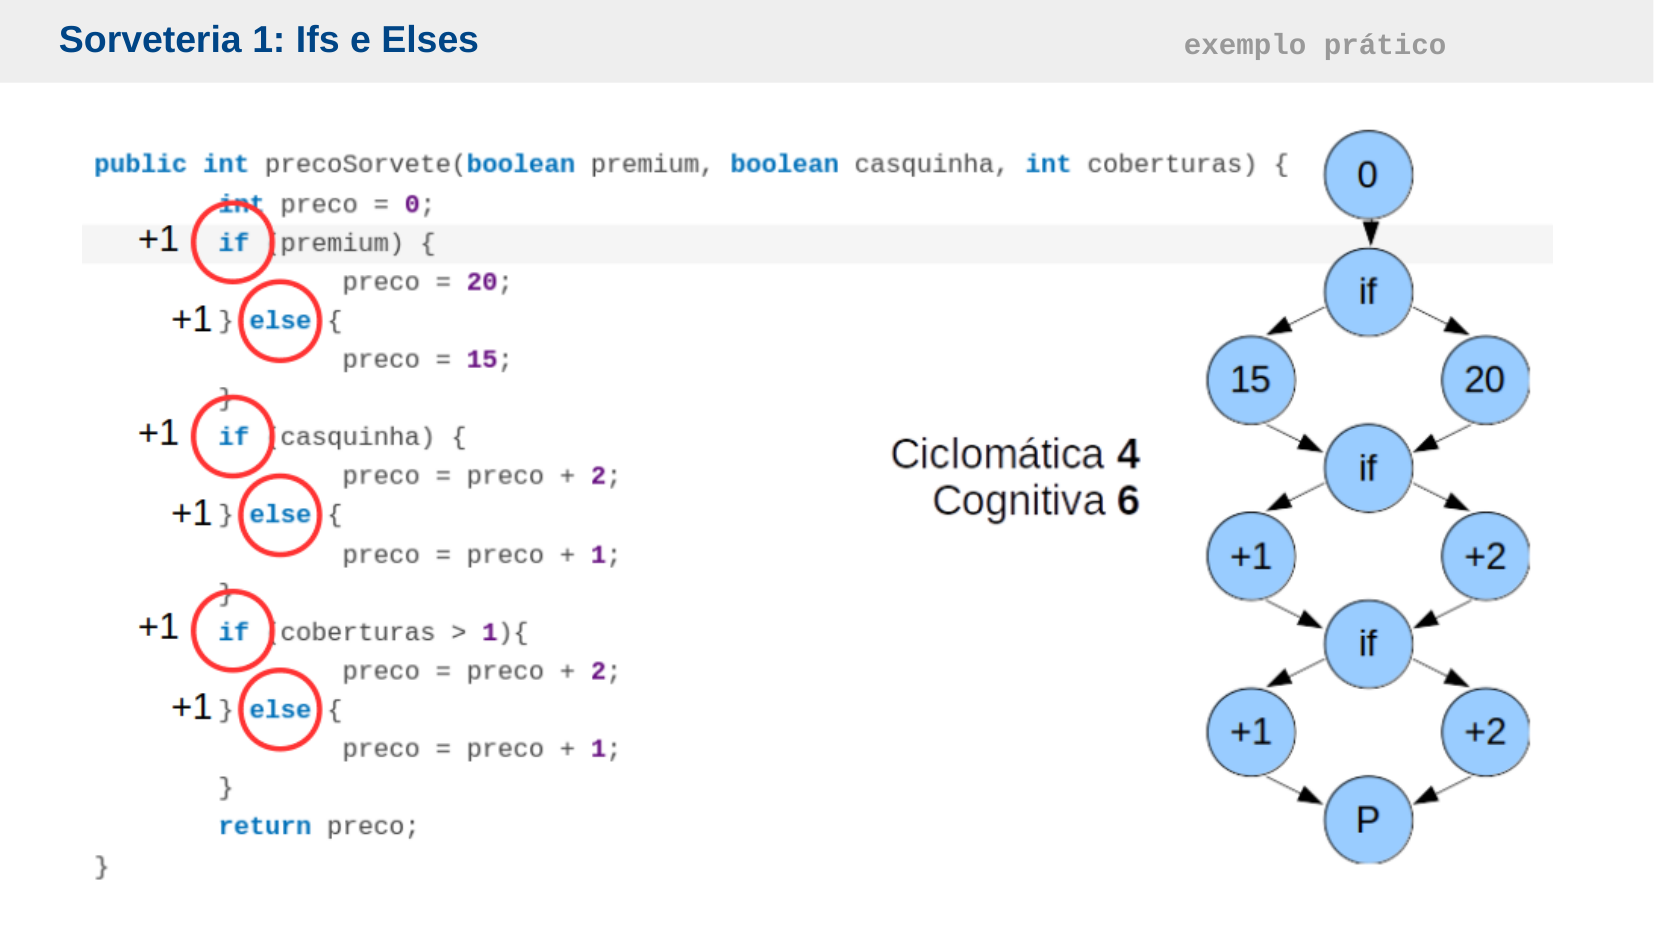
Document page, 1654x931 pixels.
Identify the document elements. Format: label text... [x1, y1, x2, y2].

picture [82, 118, 1553, 898]
text_box exemplo prático [1169, 23, 1644, 71]
text_box [0, 0, 1654, 83]
title Sorveteria 1: Ifs e Elses [59, 14, 1182, 66]
